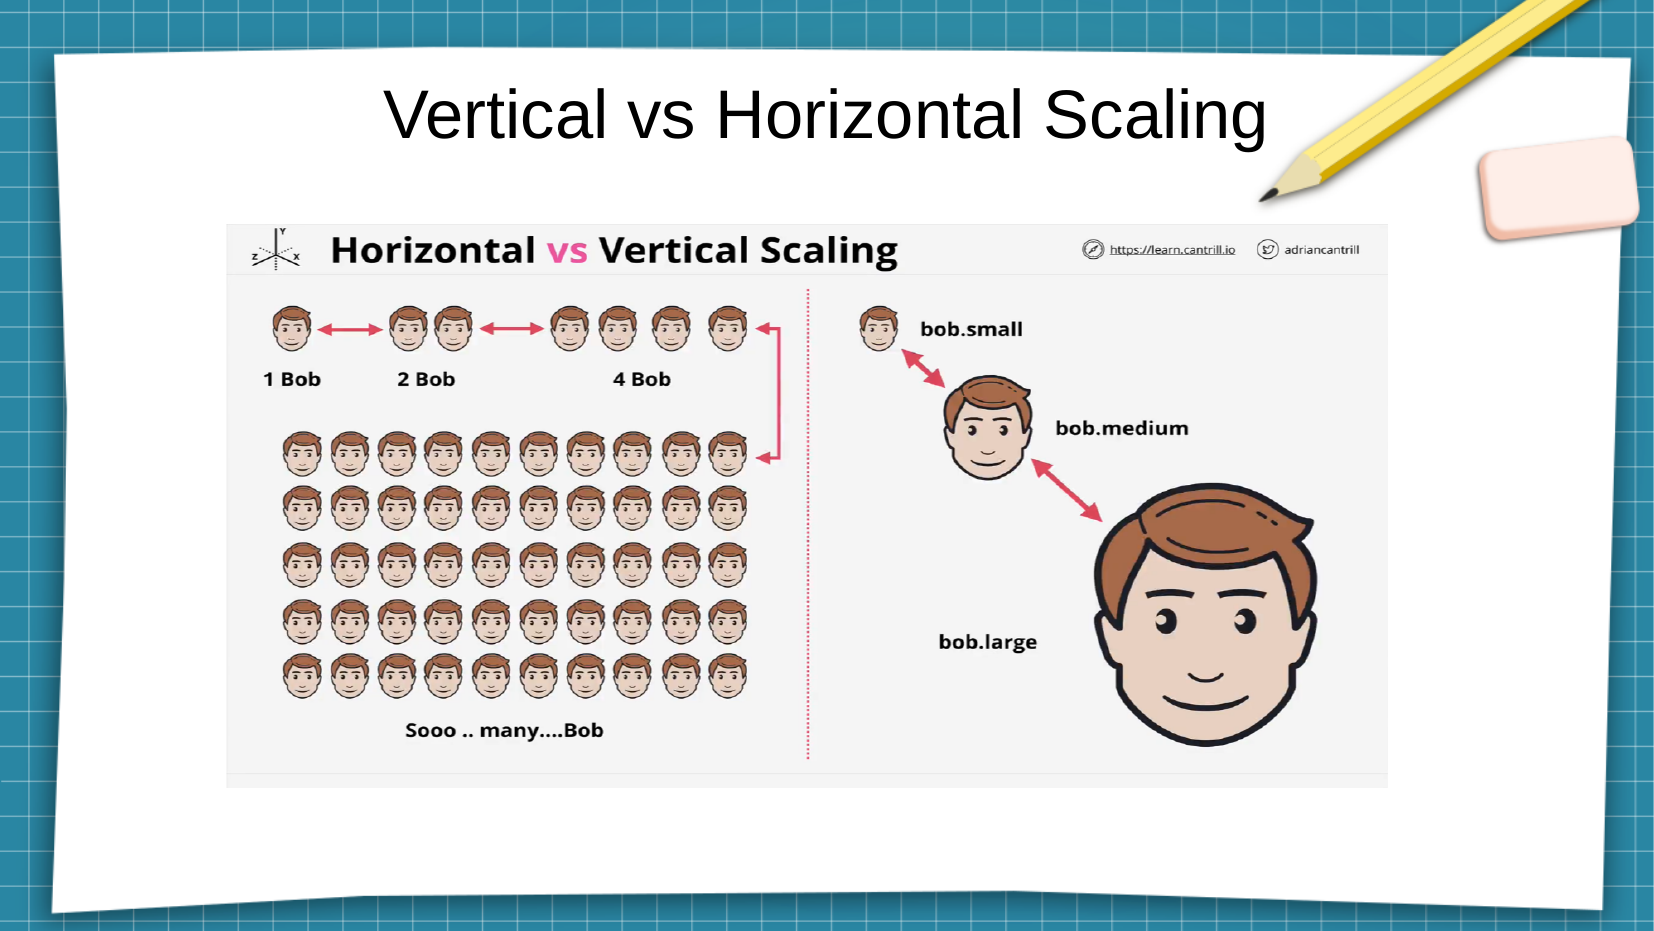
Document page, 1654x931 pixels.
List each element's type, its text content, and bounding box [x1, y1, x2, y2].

title Vertical vs Horizontal Scaling [82, 37, 1571, 193]
picture [0, 0, 1654, 931]
